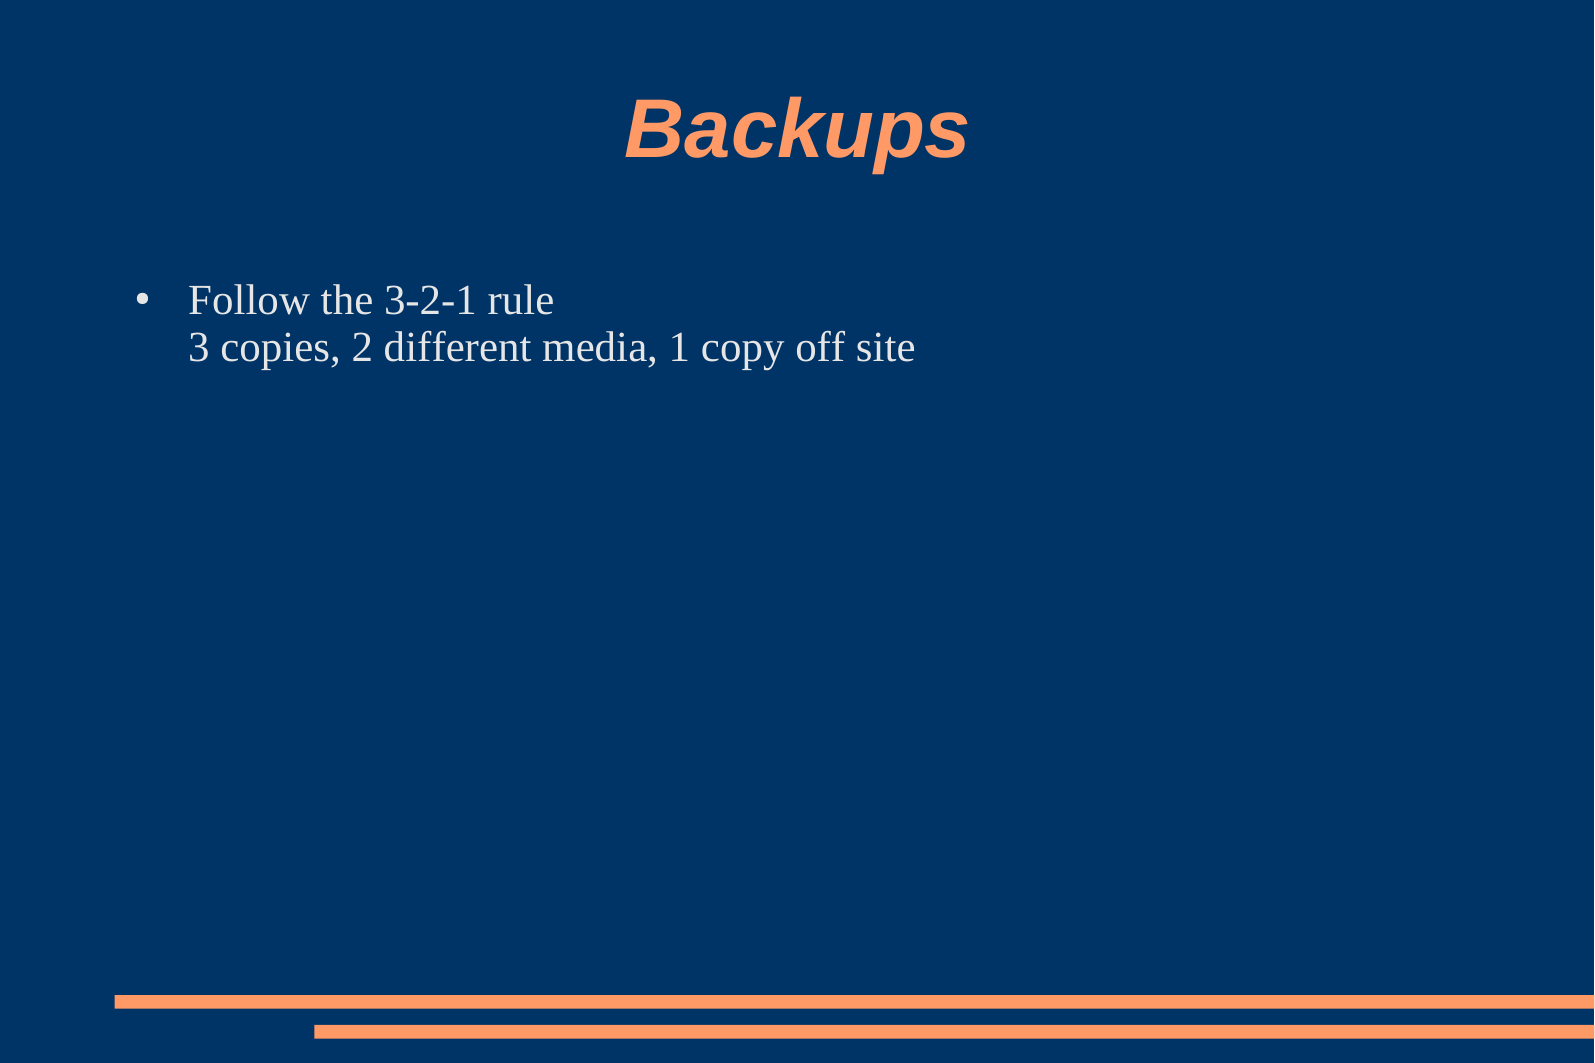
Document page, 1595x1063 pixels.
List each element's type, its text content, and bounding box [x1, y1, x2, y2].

title Backups [117, 39, 1479, 218]
list Follow the 3-2-1 rule 3 copies, 2 different media, 1 copy off site [117, 276, 1505, 971]
